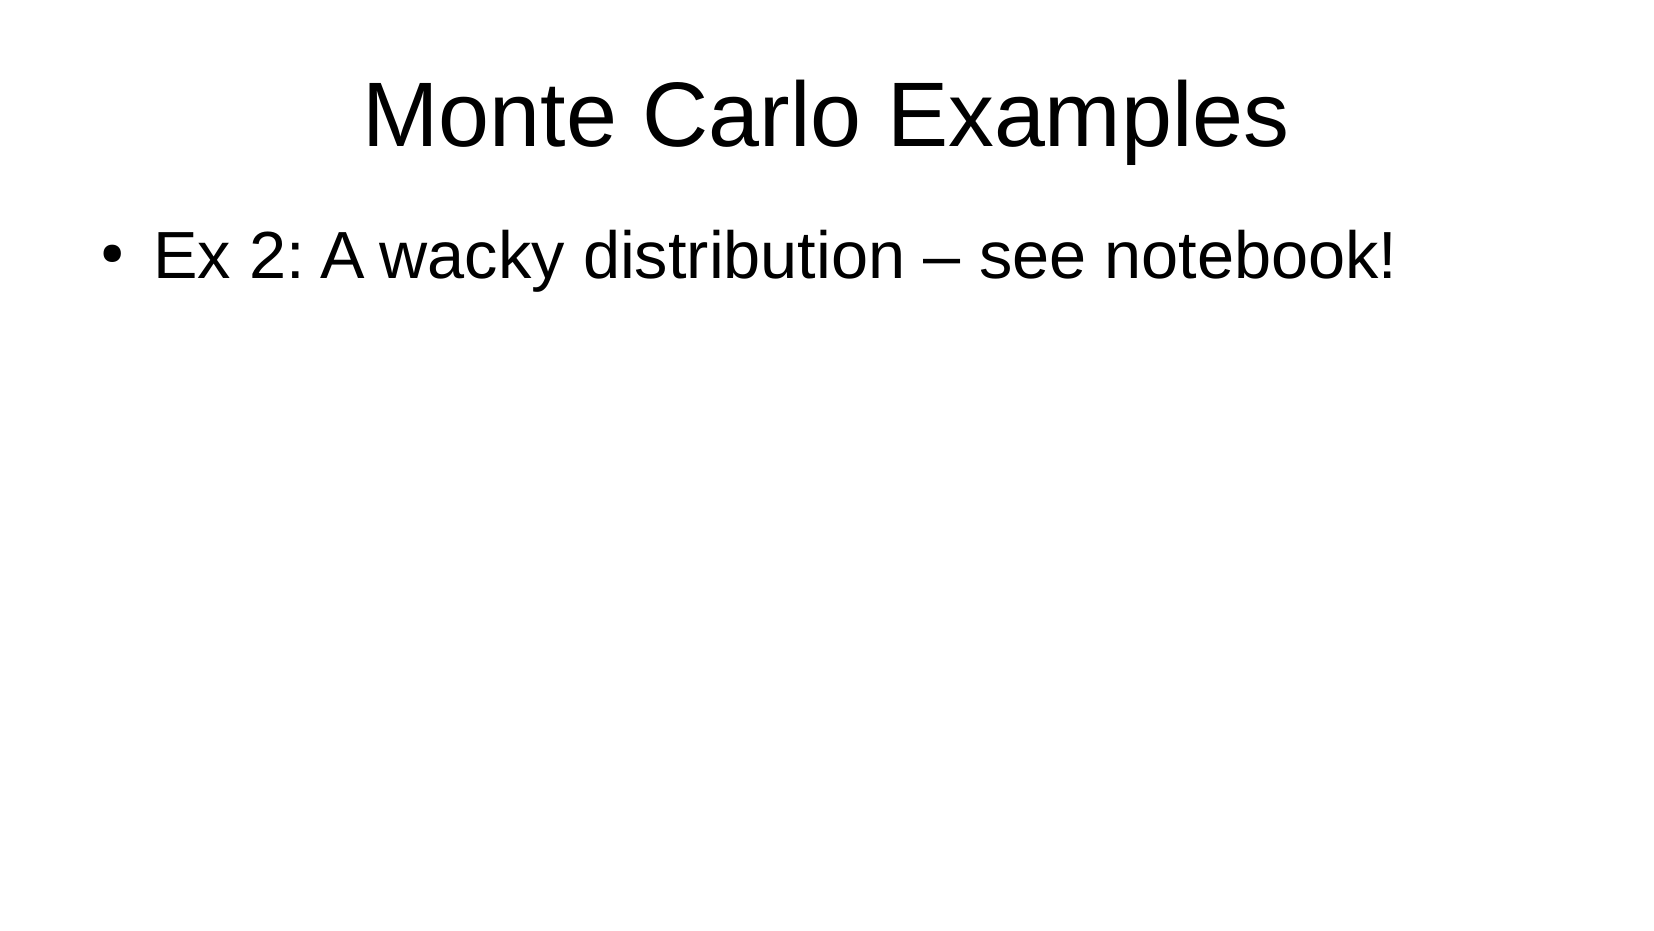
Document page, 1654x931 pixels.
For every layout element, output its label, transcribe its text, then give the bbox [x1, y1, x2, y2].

title Monte Carlo Examples [82, 37, 1571, 193]
list Ex 2: A wacky distribution – see notebook! [82, 217, 1571, 758]
